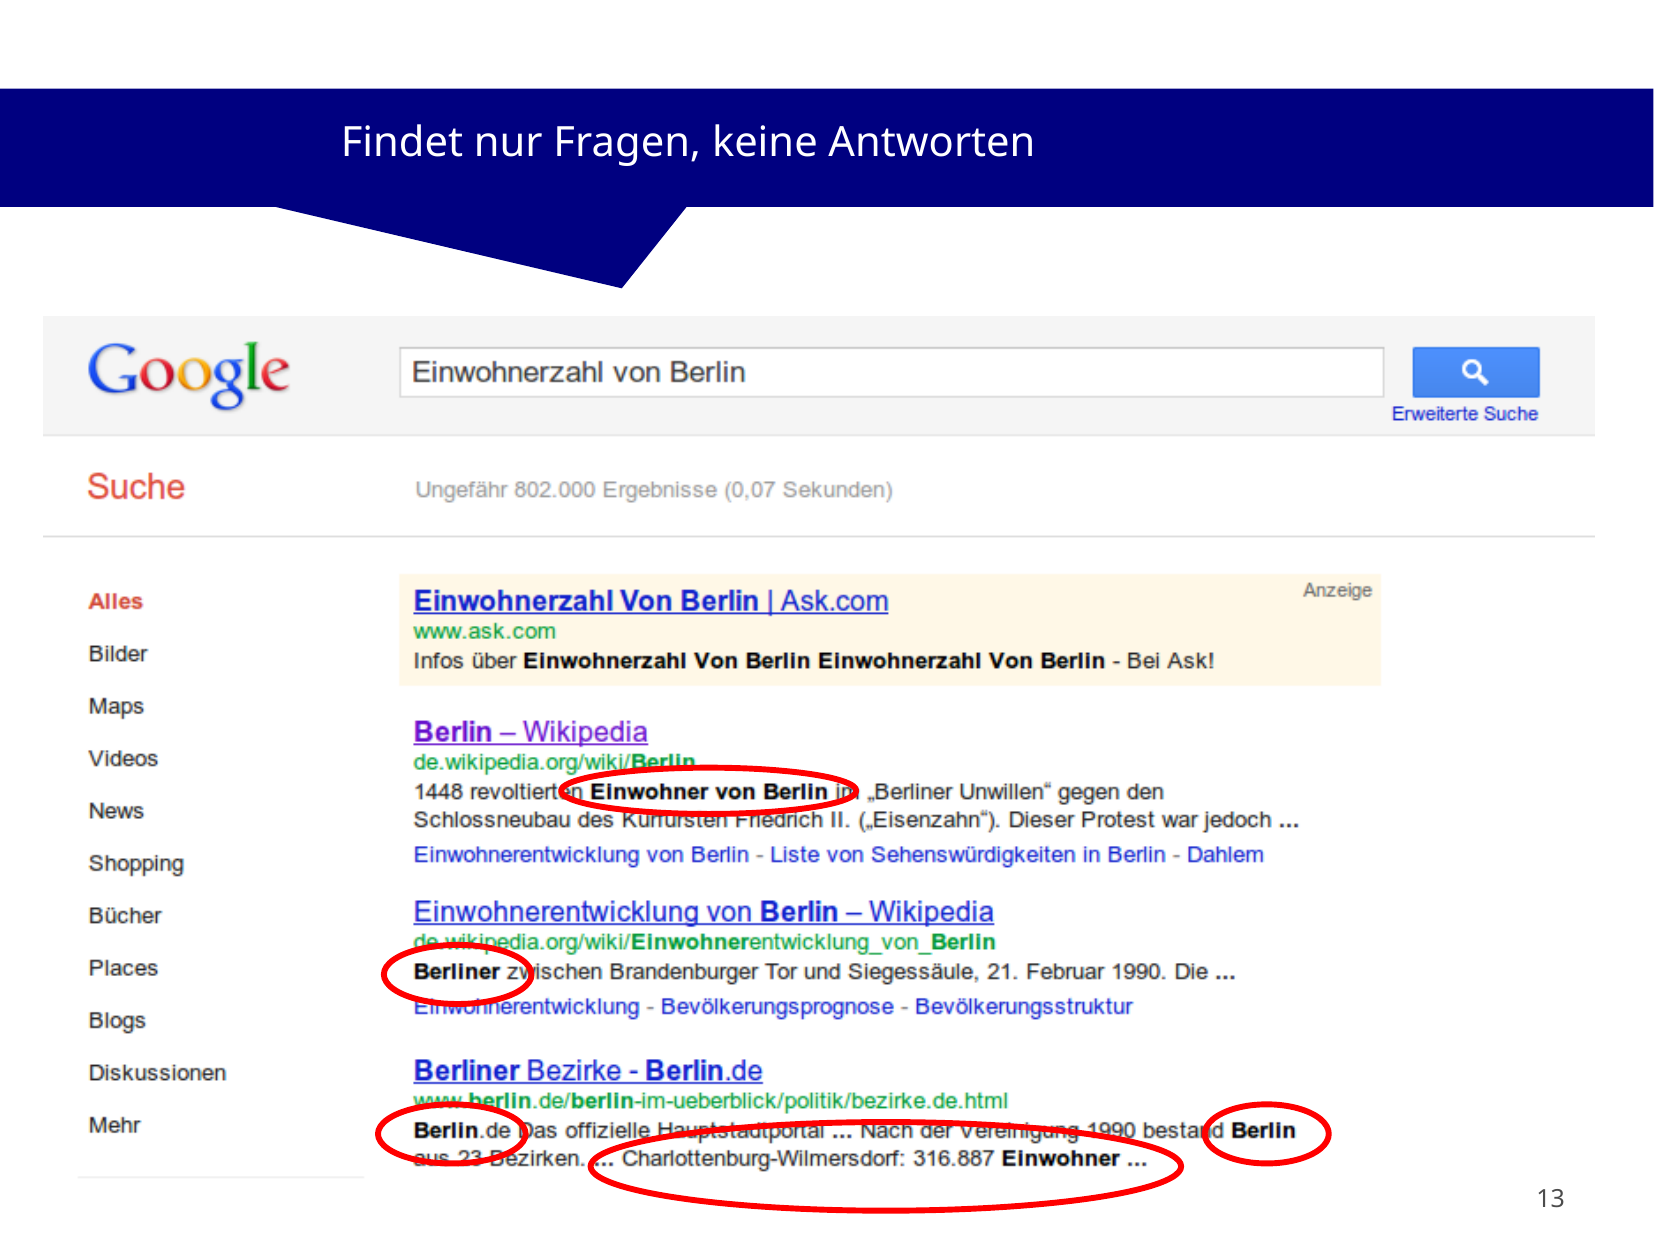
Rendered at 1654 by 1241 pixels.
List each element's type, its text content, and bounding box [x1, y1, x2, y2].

picture [594, 1126, 1178, 1182]
picture [43, 316, 1595, 1182]
text_box Findet nur Fragen, keine Antworten [326, 104, 1133, 178]
text_box [0, 88, 1654, 289]
